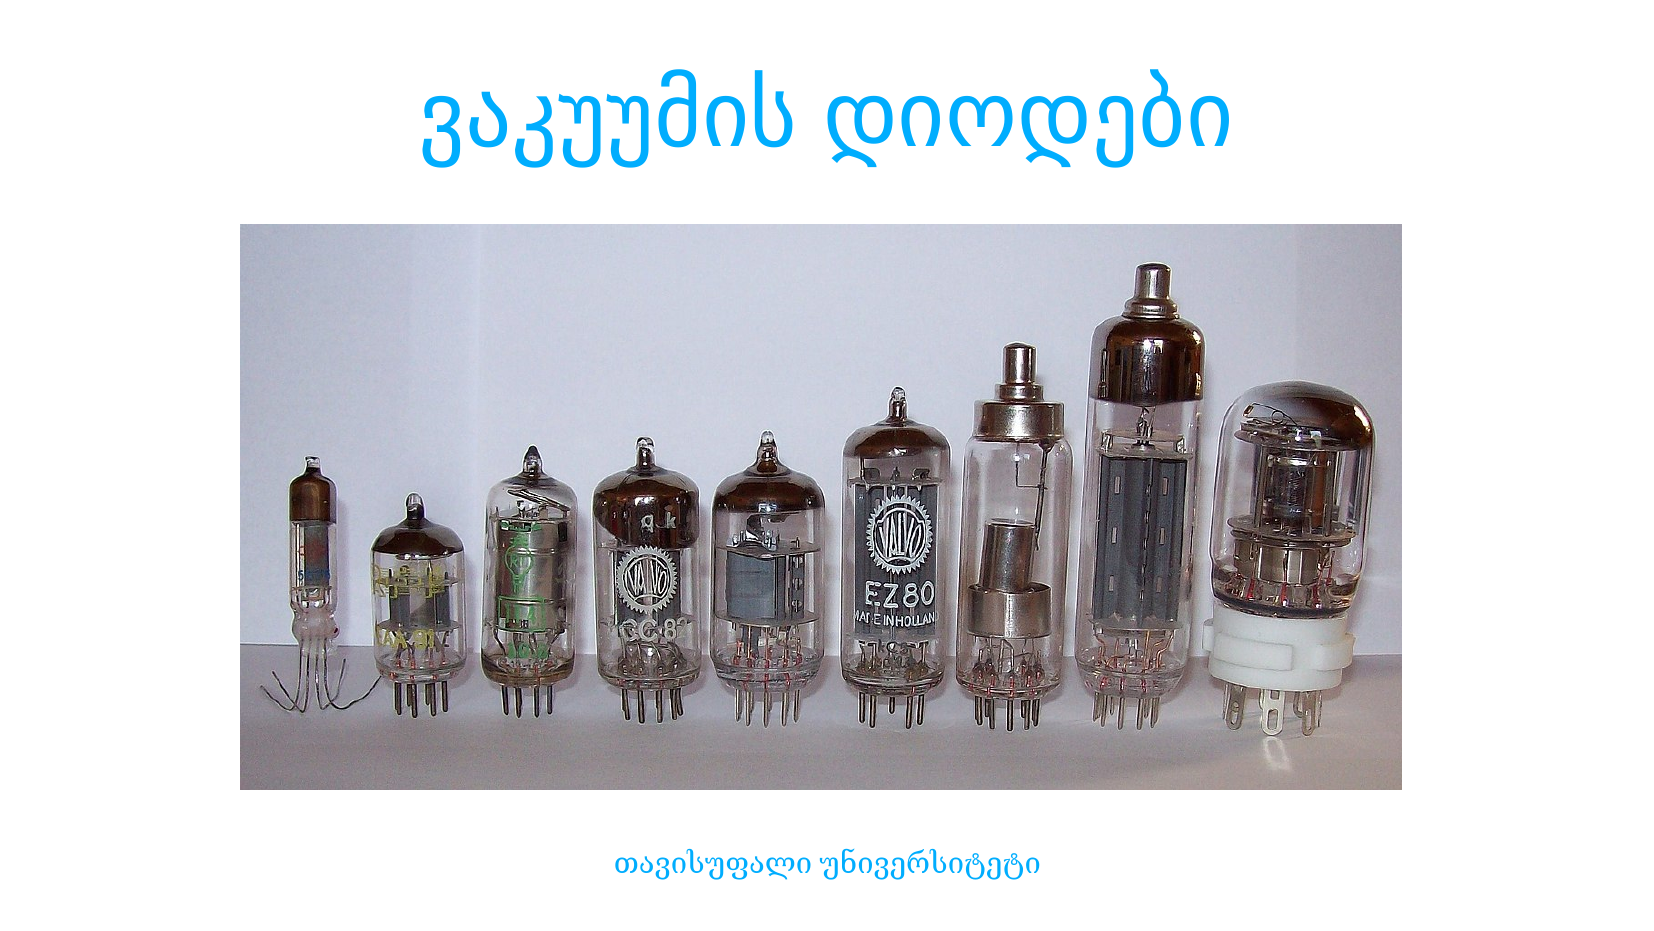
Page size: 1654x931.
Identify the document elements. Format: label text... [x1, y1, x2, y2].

picture [240, 224, 1402, 790]
title ვაკუუმის დიოდები [82, 37, 1571, 193]
